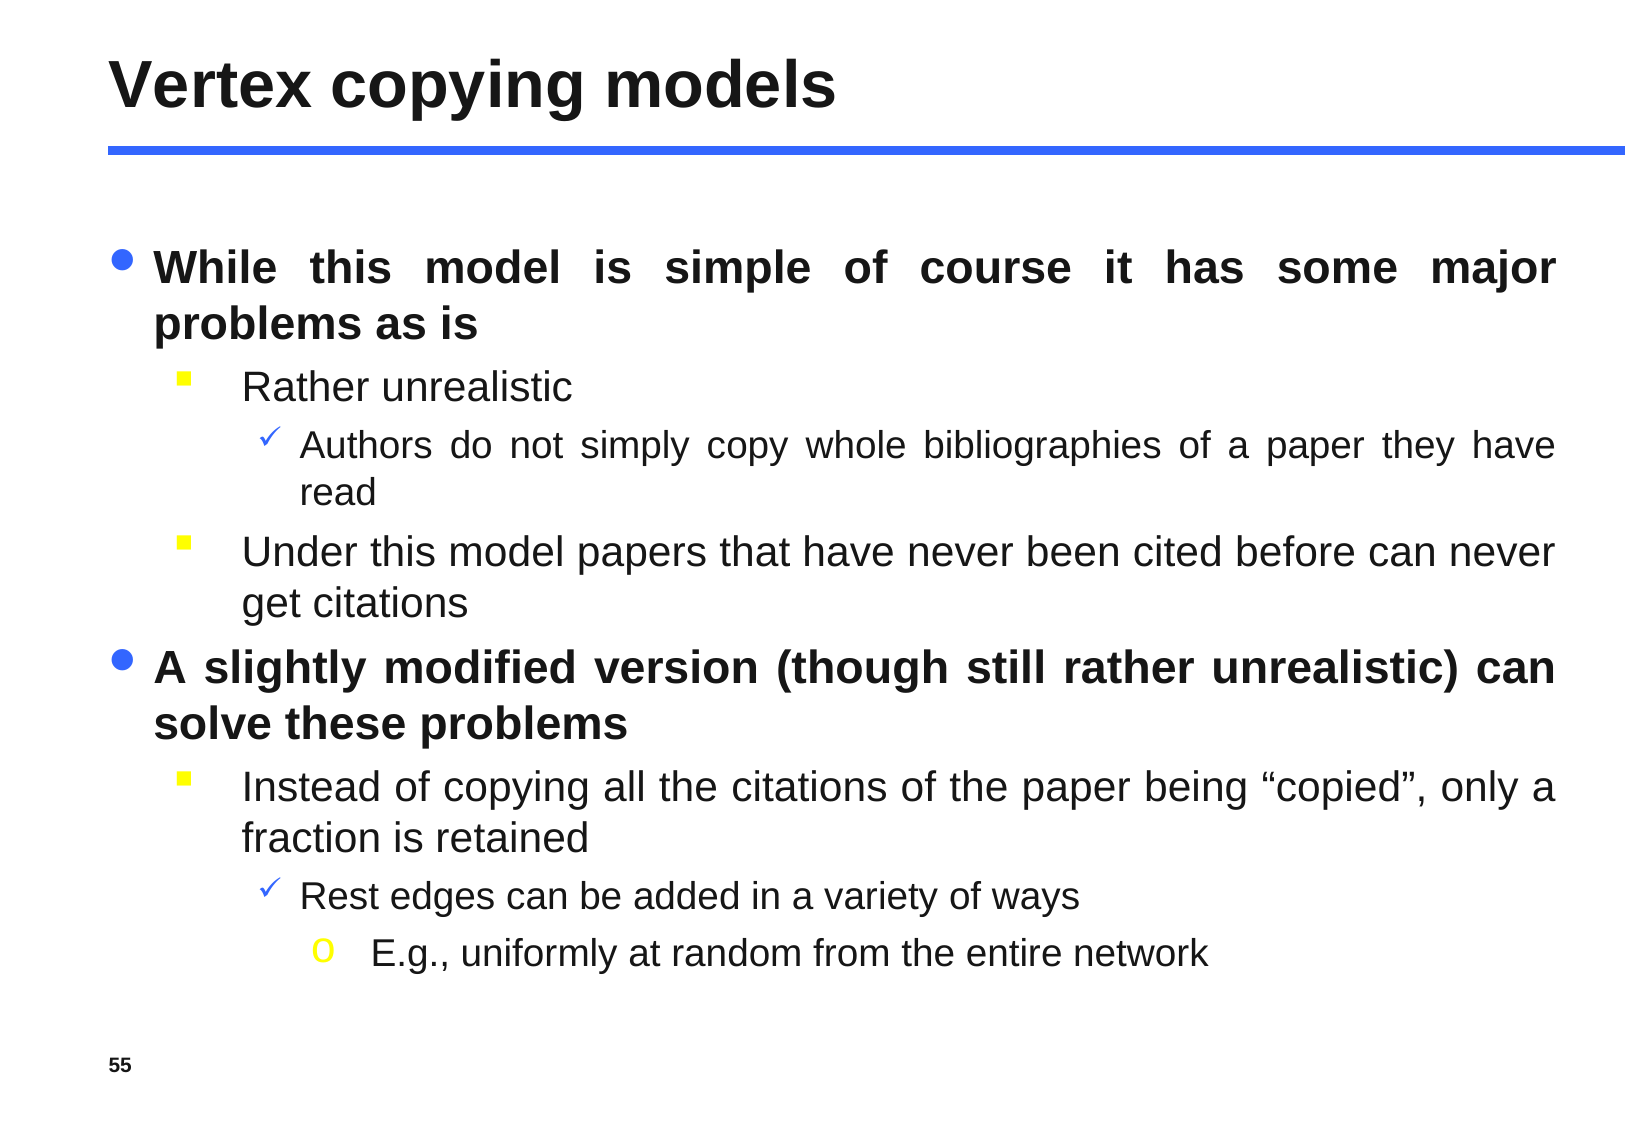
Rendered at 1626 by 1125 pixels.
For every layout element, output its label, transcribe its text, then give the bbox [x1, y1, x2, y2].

list While this model is simple of course it has some major problems as is Rather unrealistic Authors do not simply copy whole bibliographies of a paper they have read Under this model papers that have never been cited before can never get citations A slightly modified version (though still rather unrealistic) can solve these problems Instead of copying all the citations of the paper being “copied”, only a fraction is retained Rest edges can be added in a variety of ways E.g., uniformly at random from the entire network [108, 237, 1558, 975]
text_box <number> [108, 1051, 188, 1077]
title Vertex copying models [108, 30, 1558, 131]
